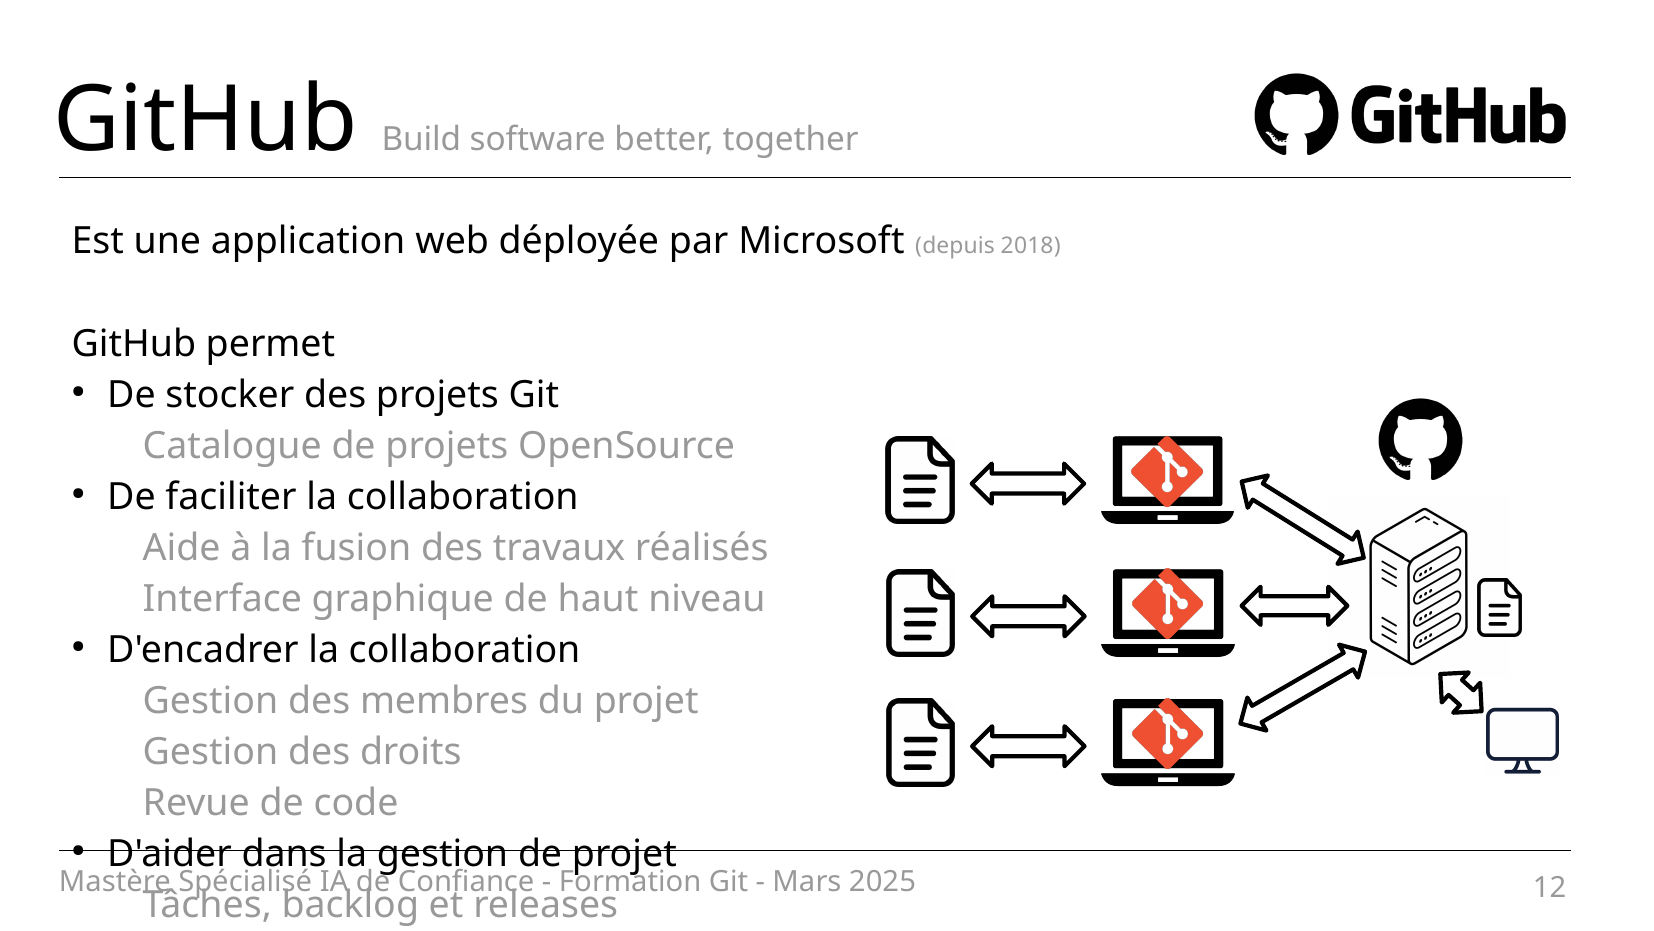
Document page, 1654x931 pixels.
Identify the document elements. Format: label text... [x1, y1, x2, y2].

text_box [972, 596, 1085, 637]
picture [1486, 704, 1559, 777]
text_box [1240, 644, 1366, 731]
text_box [972, 726, 1085, 767]
picture [1228, 22, 1592, 204]
picture [886, 698, 955, 787]
picture [1340, 671, 1357, 678]
text_box Est une application web déployée par Microsoft (depuis 2018) GitHub permet De stocker des projets Git Catalogue de projets OpenSource De faciliter la collaboration Aide à la fusion des travaux réalisés Interface graphique de haut niveau D'encadrer la collaboration Gestion des membres du projet Gestion des droits Revue de code D'aider dans la gestion de projet Tâches, backlog et releases CI CD, hébergement, ... [56, 206, 1477, 895]
title GitHub Build software better, together [53, 37, 1228, 193]
text_box [971, 463, 1085, 504]
picture [885, 436, 955, 524]
picture [1101, 413, 1235, 810]
text_box [1241, 586, 1348, 625]
text_box [1241, 475, 1364, 564]
picture [1327, 347, 1522, 678]
picture [886, 569, 955, 657]
text_box [1440, 672, 1482, 713]
